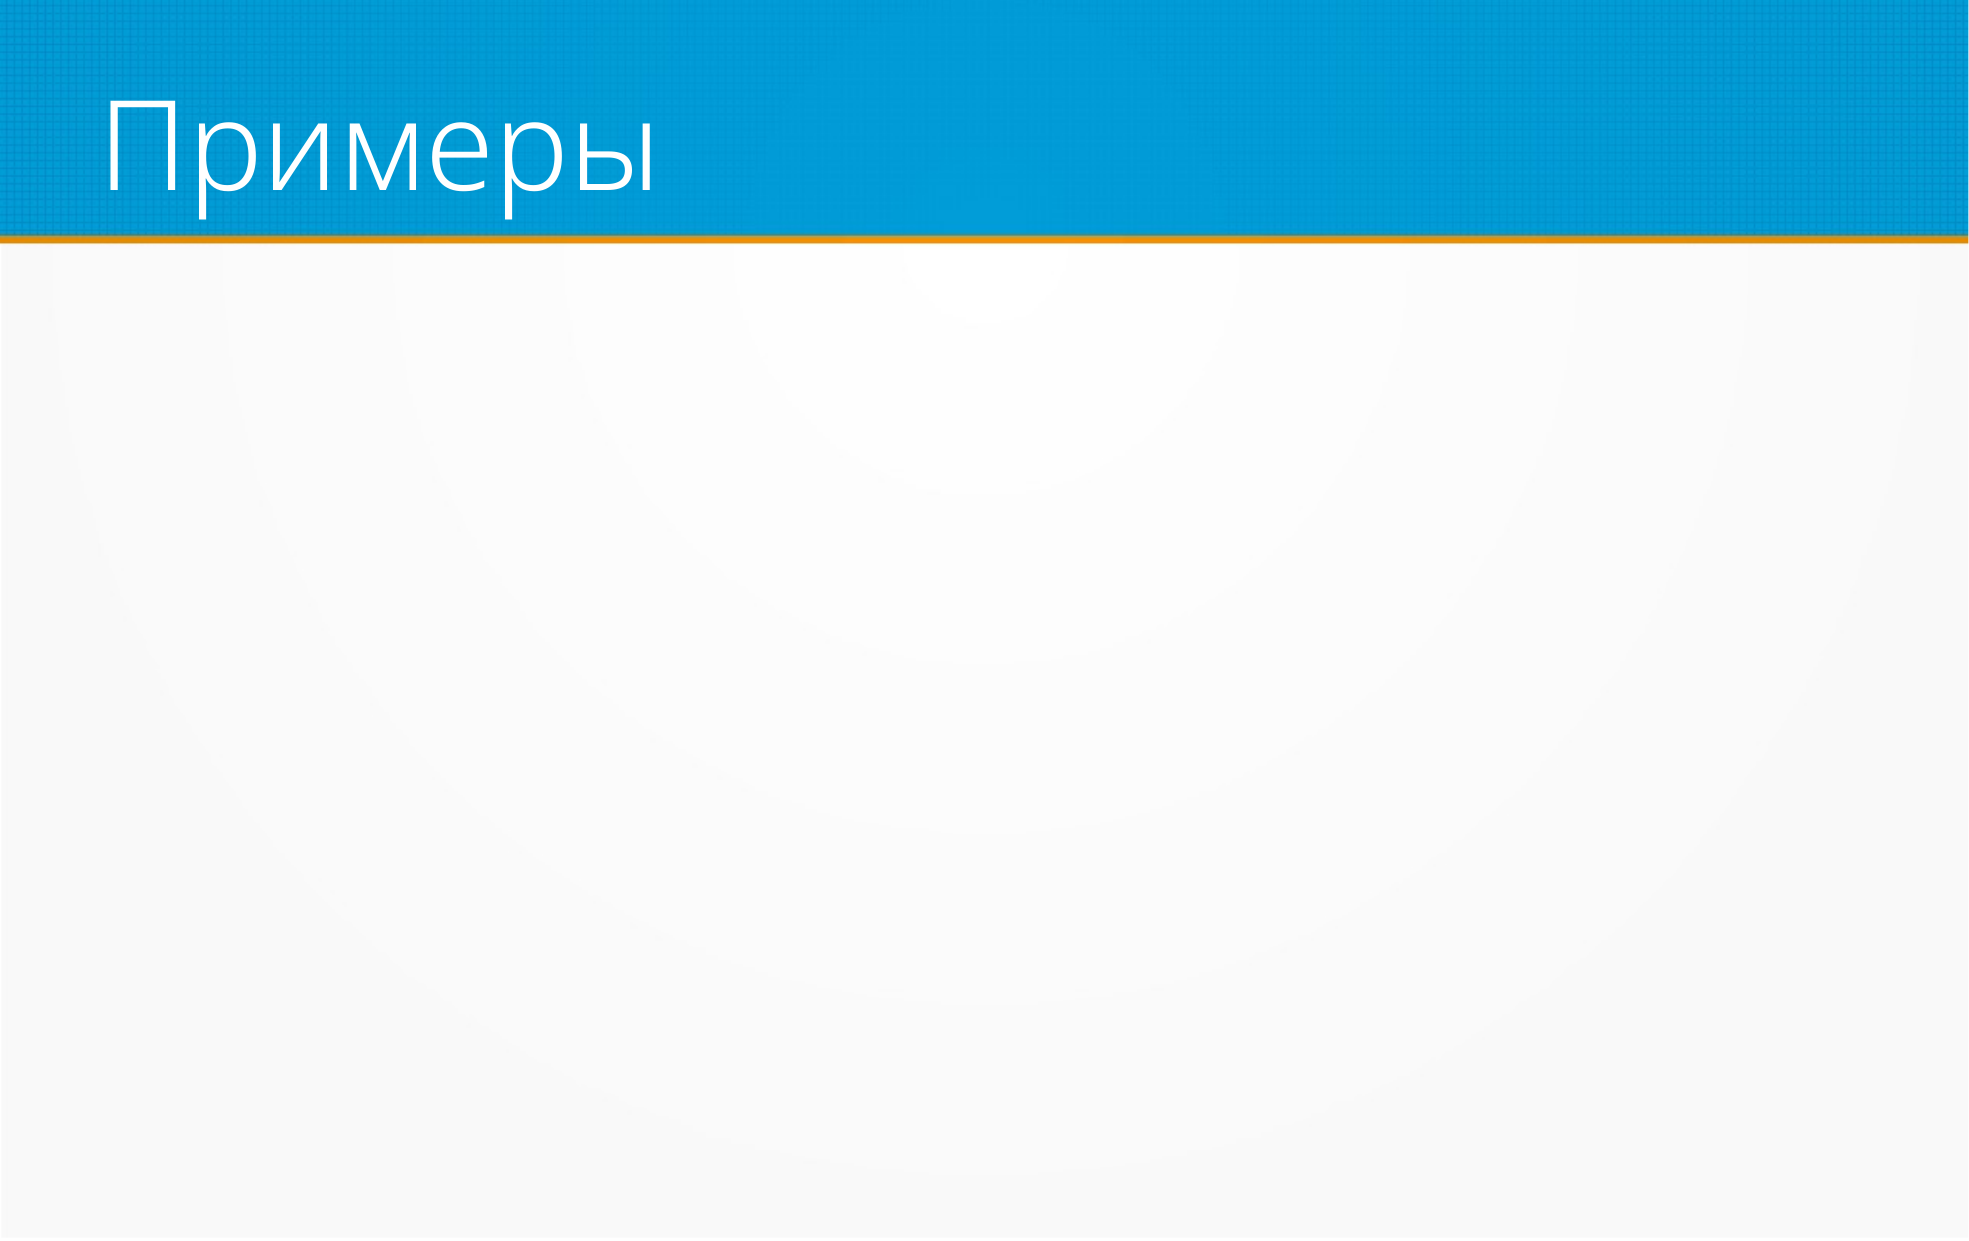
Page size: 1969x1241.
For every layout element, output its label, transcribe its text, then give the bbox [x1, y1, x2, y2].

title Примеры [98, 19, 1870, 227]
picture [0, 233, 1969, 1241]
